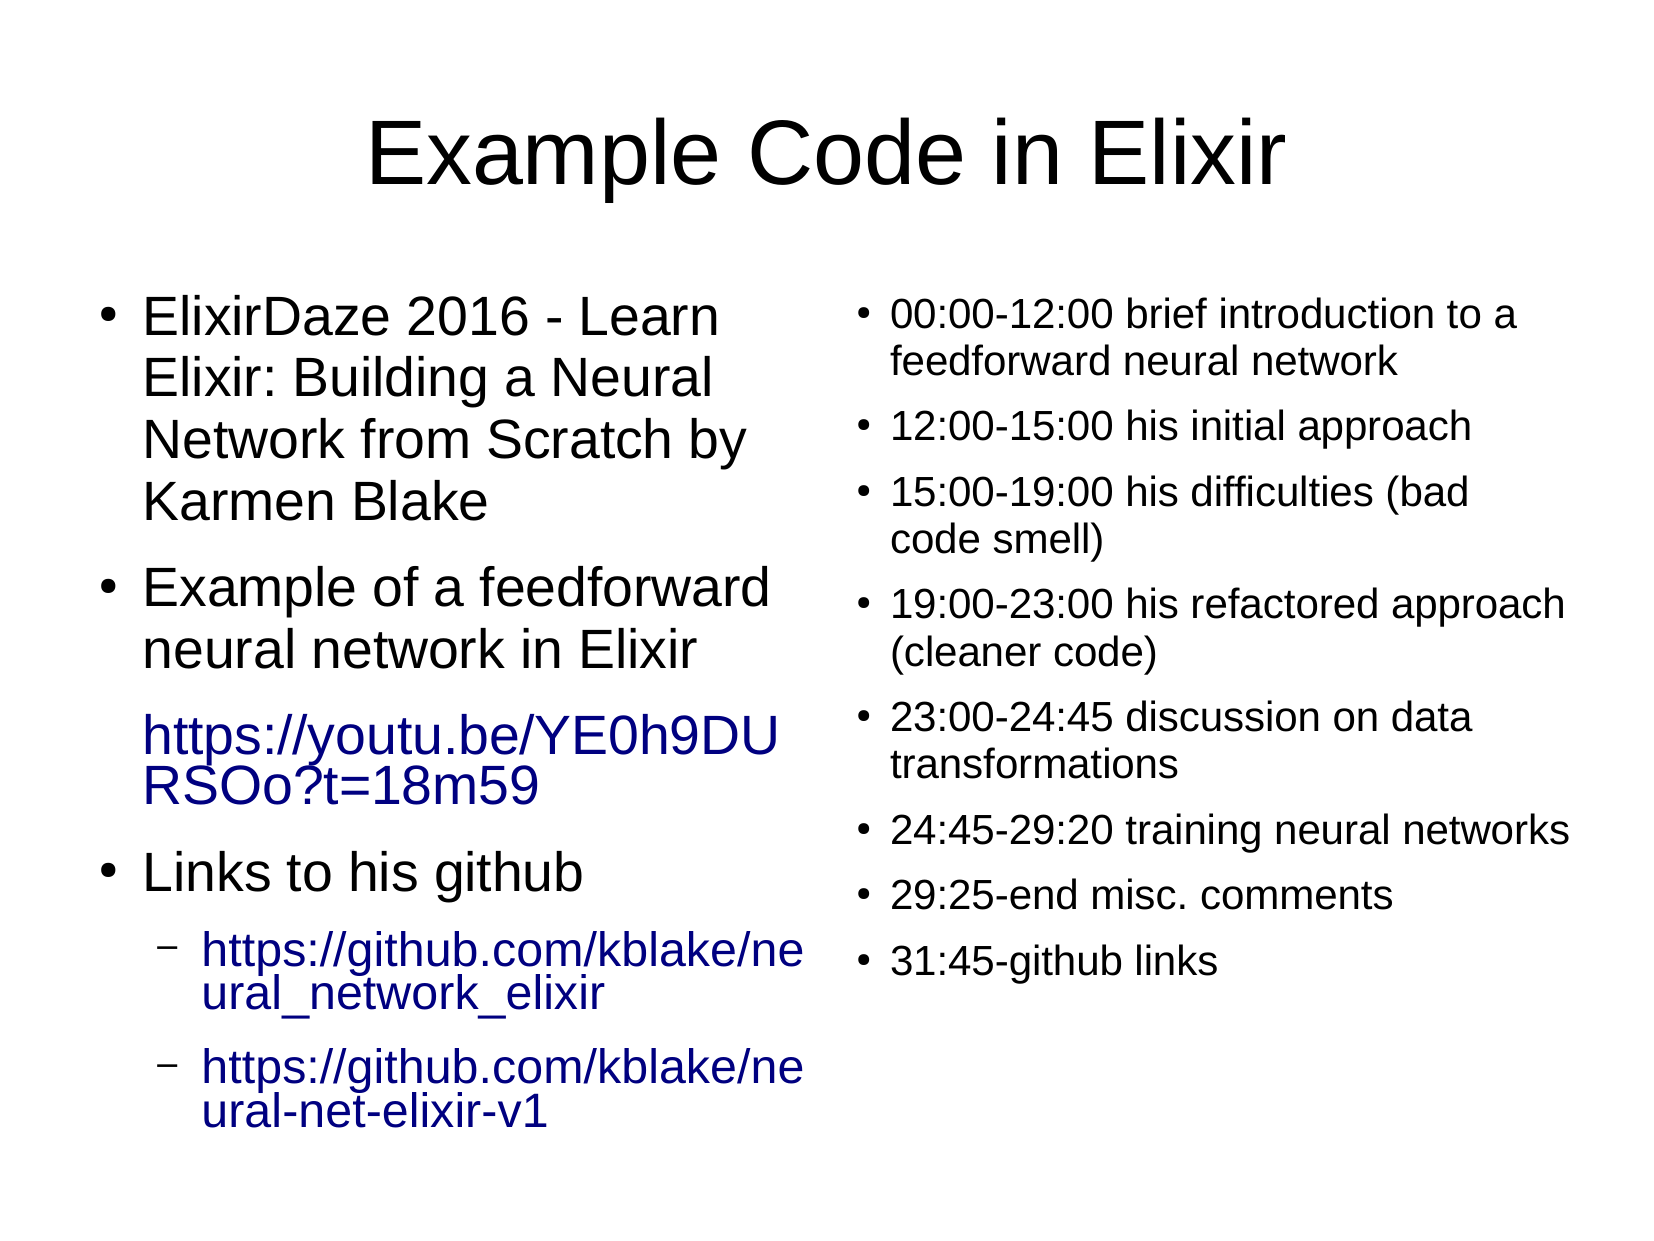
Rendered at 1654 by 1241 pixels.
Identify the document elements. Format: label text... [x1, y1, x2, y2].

list ElixirDaze 2016 - Learn Elixir: Building a Neural Network from Scratch by Karmen Blake Example of a feedforward neural network in Elixir https://youtu.be/YE0h9DURSOo?t=18m59 Links to his github https://github.com/kblake/neural_network_elixir https://github.com/kblake/neural-net-elixir-v1 [83, 285, 811, 1005]
title Example Code in Elixir [82, 49, 1571, 257]
list 00:00-12:00 brief introduction to a feedforward neural network 12:00-15:00 his initial approach 15:00-19:00 his difficulties (bad code smell) 19:00-23:00 his refactored approach (cleaner code) 23:00-24:45 discussion on data transformations 24:45-29:20 training neural networks 29:25-end misc. comments 31:45-github links [845, 290, 1572, 1010]
